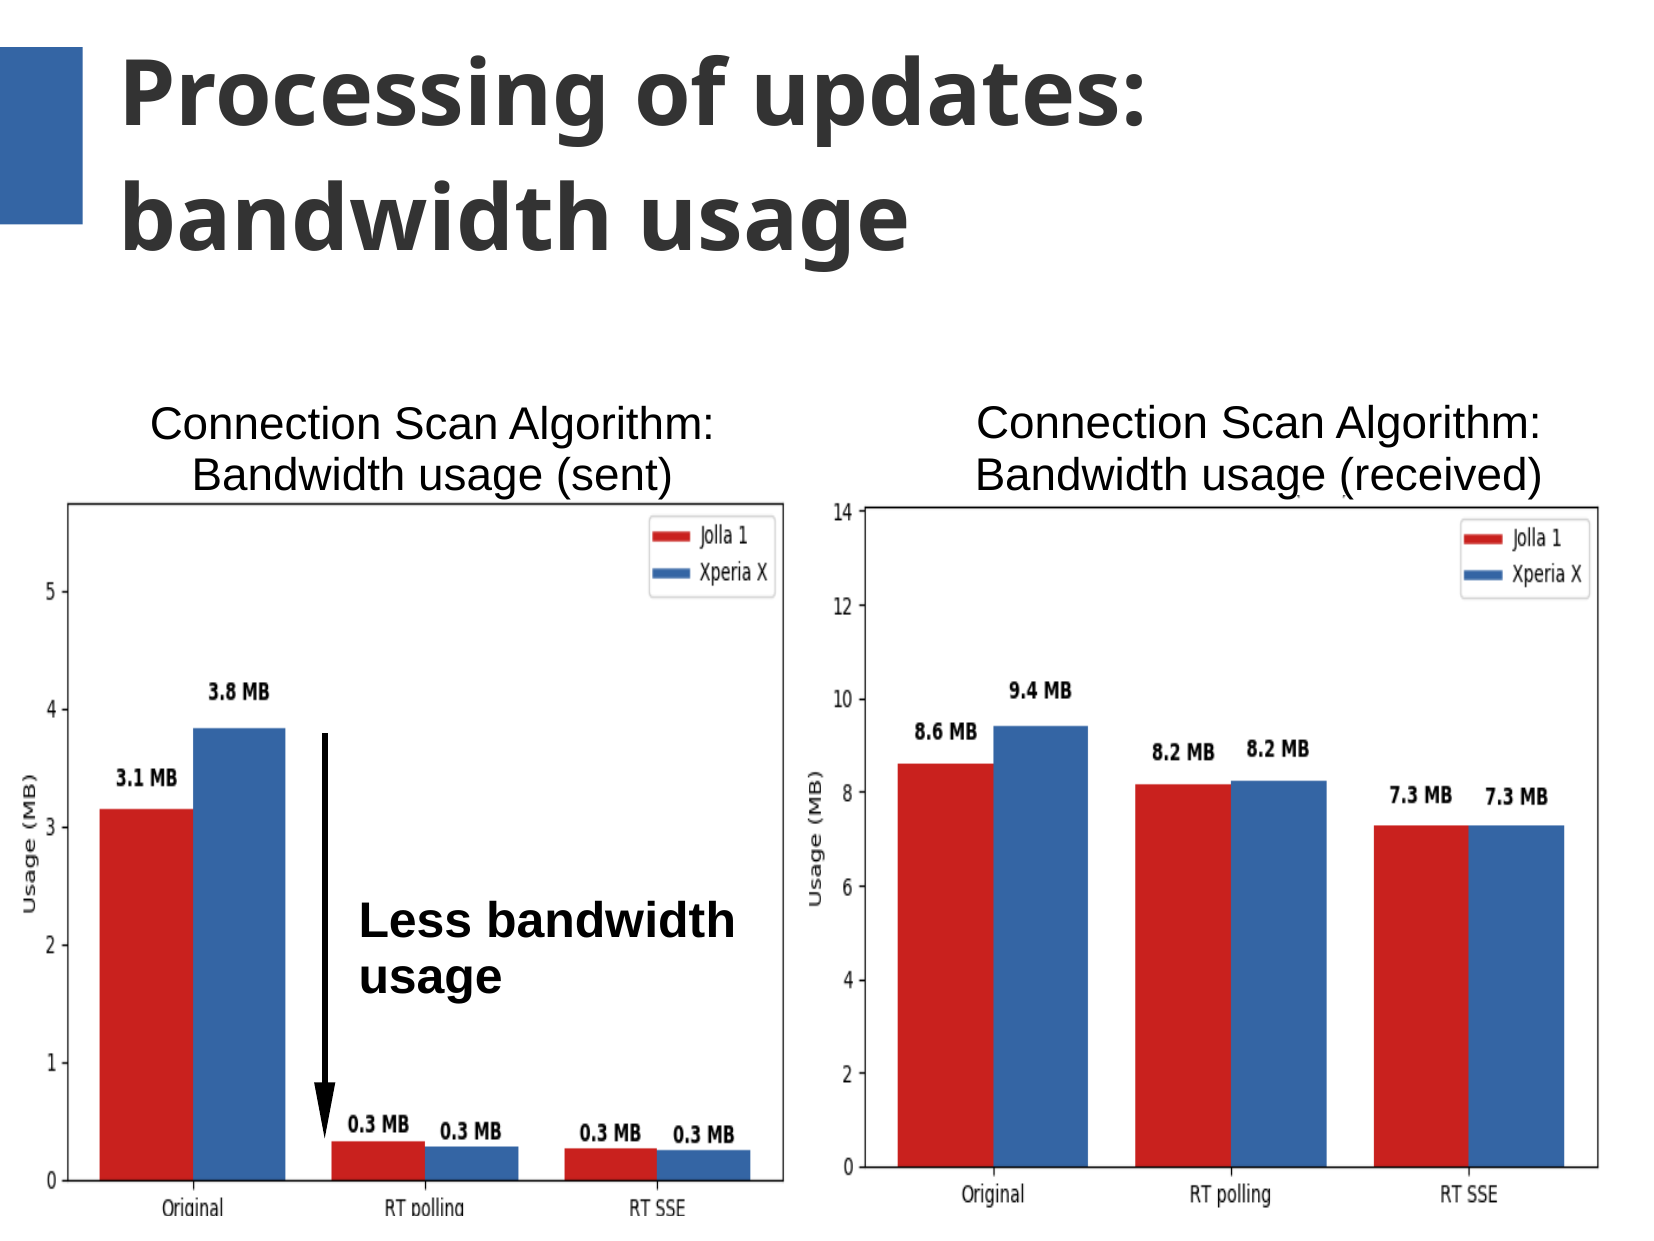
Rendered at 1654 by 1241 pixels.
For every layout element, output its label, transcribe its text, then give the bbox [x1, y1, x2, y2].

title Processing of updates: bandwidth usage [118, 45, 1571, 260]
text_box Connection Scan Algorithm: Bandwidth usage (received) [960, 390, 1558, 497]
text_box Connection Scan Algorithm: Bandwidth usage (sent) [135, 390, 733, 497]
picture [15, 495, 1621, 1225]
text_box Less bandwidth usage [343, 885, 766, 1000]
